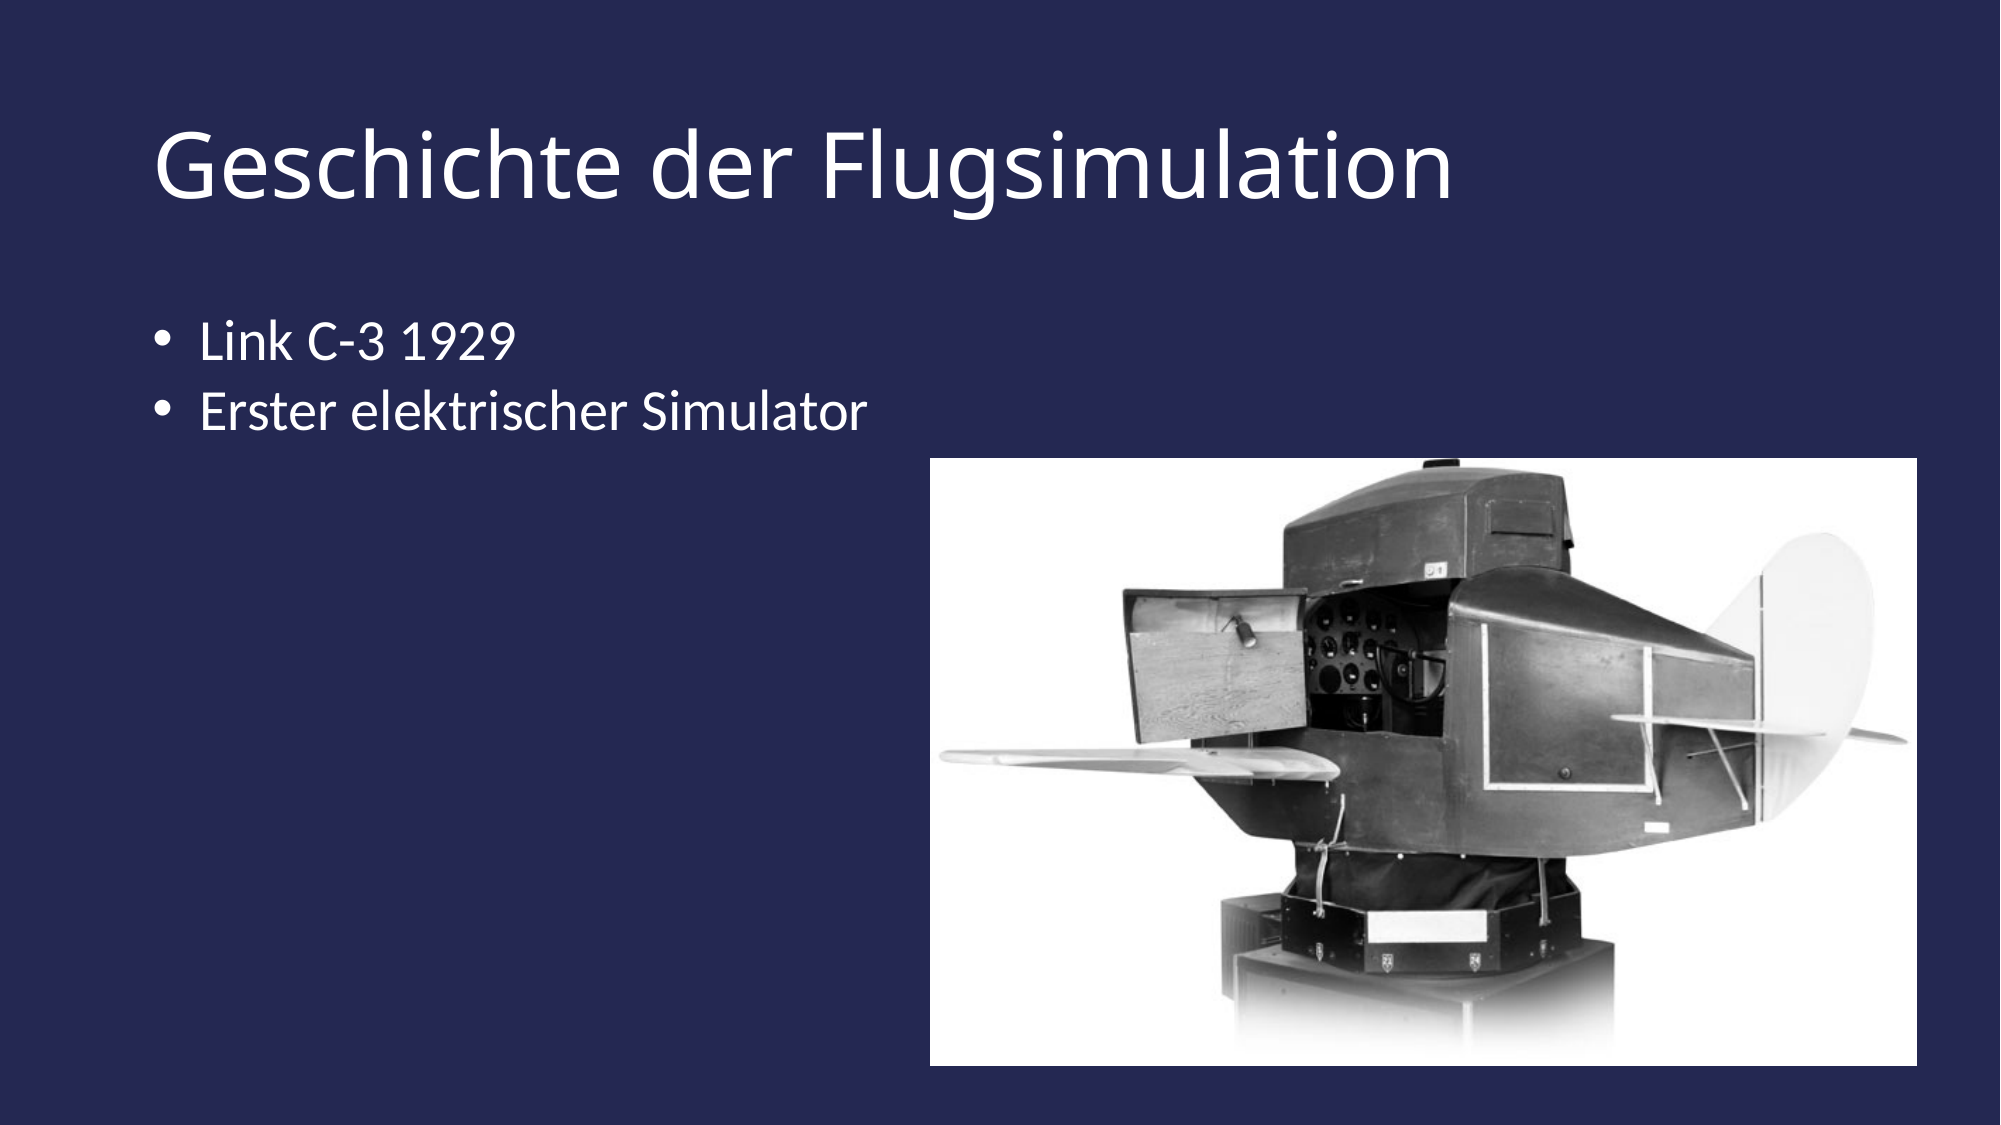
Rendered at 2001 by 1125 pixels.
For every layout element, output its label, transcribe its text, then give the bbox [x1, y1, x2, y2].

picture [930, 458, 1917, 1066]
title Geschichte der Flugsimulation [137, 59, 1863, 278]
text_box Link C-3 1929 Erster elektrischer Simulator [137, 294, 906, 497]
